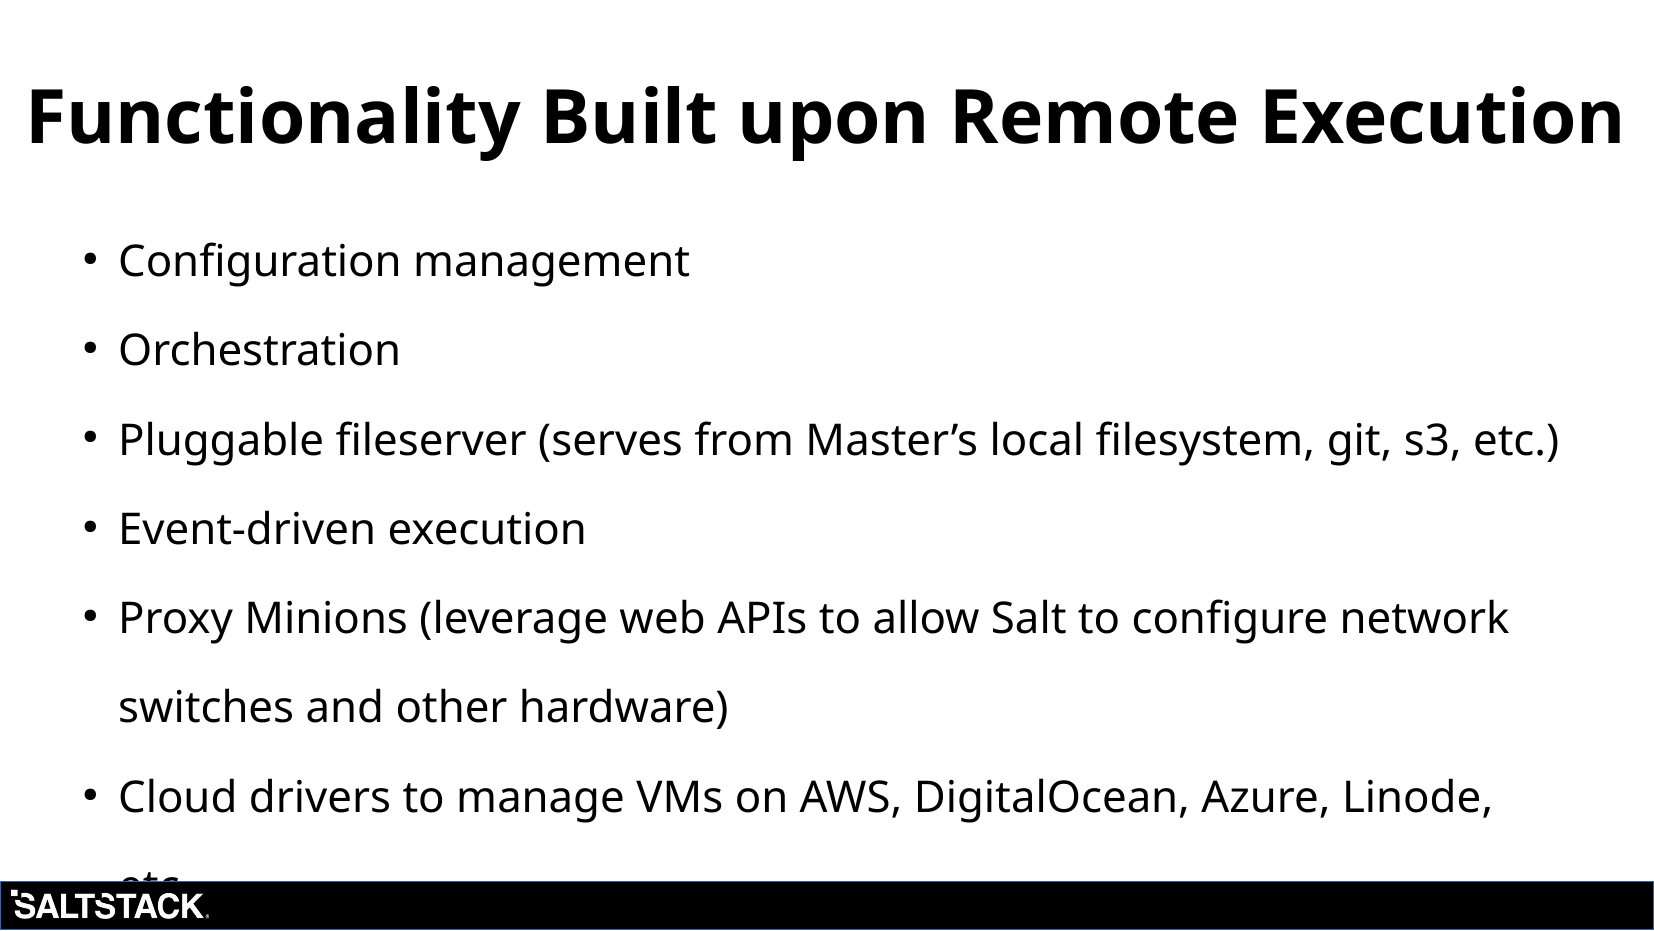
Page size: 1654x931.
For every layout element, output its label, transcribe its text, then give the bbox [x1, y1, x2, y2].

text_box [209, 881, 1654, 930]
title Functionality Built upon Remote Execution [24, 29, 1630, 200]
subtitle Configuration management Orchestration Pluggable fileserver (serves from Master’s local filesystem, git, s3, etc.) Event-driven execution Proxy Minions (leverage web APIs to allow Salt to configure network switches and other hardware) Cloud drivers to manage VMs on AWS, DigitalOcean, Azure, Linode, etc. Lots more [82, 199, 1571, 860]
picture [11, 873, 209, 931]
text_box [0, 881, 11, 930]
